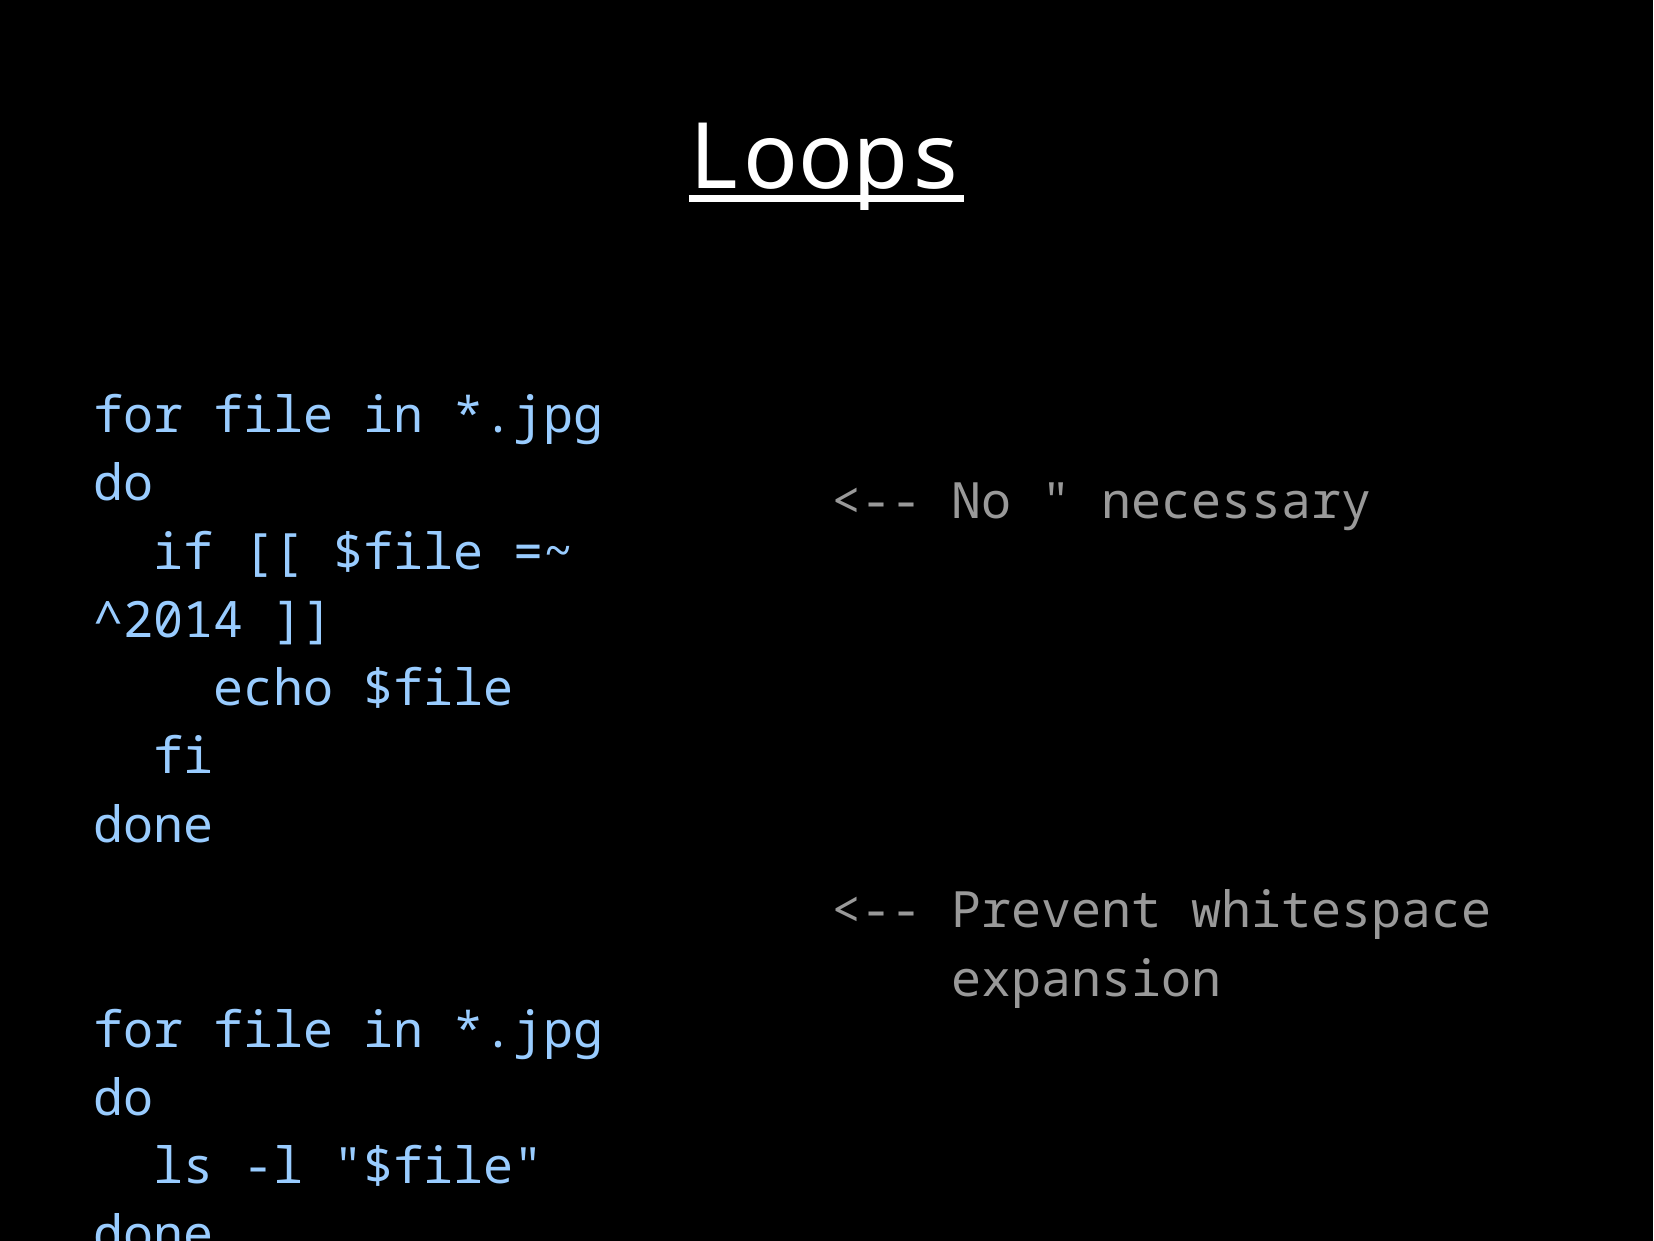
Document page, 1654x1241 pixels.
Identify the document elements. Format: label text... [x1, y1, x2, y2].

title Loops [82, 49, 1571, 257]
table_header for file in *.jpg do if [[ $file =~ ^2014 ]] echo $file fi done for file in *.jpg do ls -l "$file" done [79, 320, 817, 1241]
table_header <-- No " necessary <-- Prevent whitespace expansion [817, 320, 1606, 1241]
